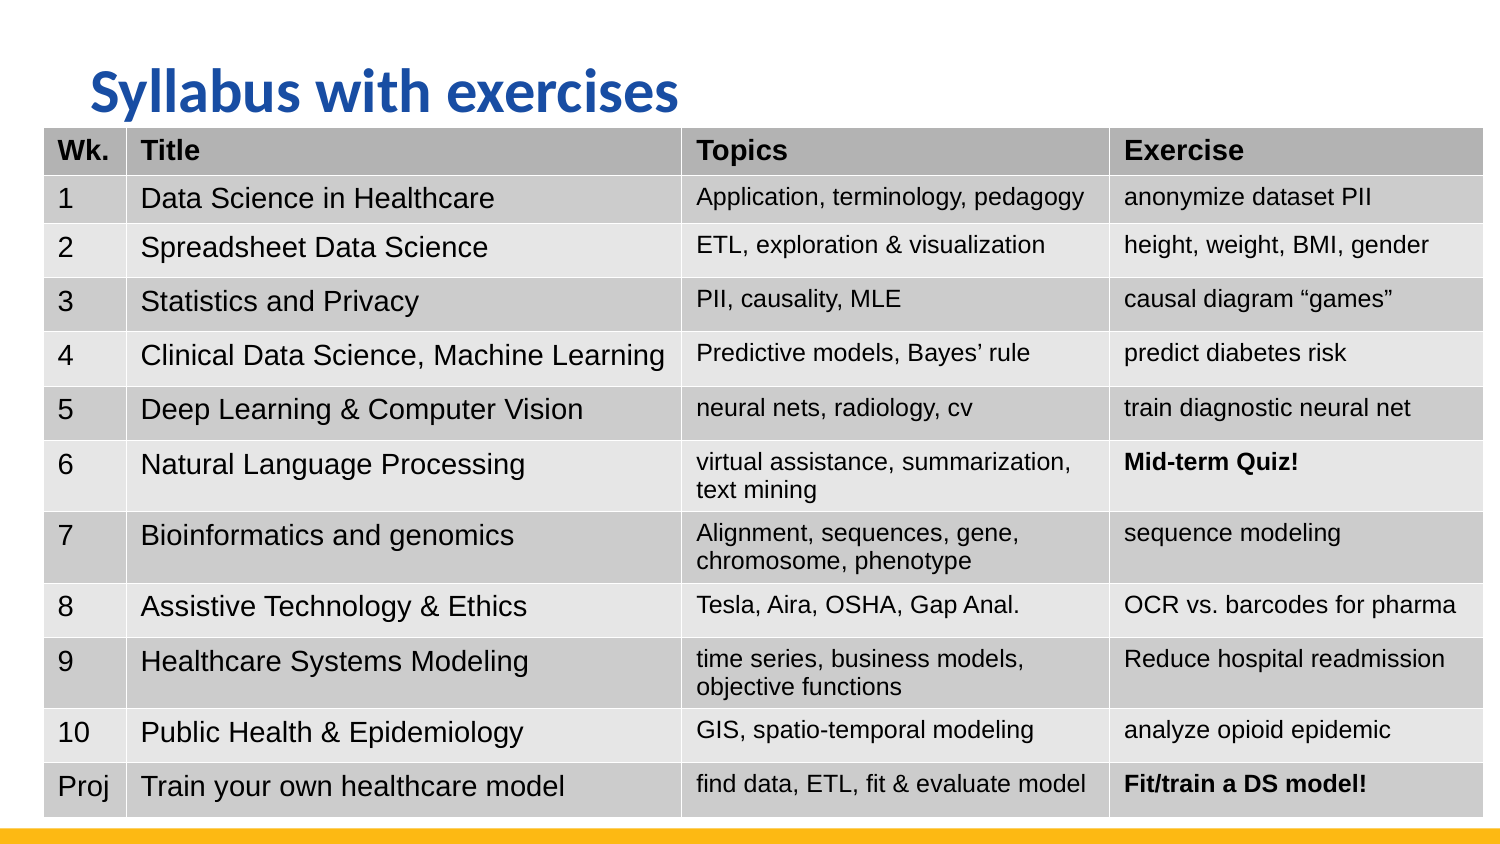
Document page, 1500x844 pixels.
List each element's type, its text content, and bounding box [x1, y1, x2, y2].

table_cell 10 [44, 709, 126, 762]
table_cell train diagnostic neural net [1110, 387, 1483, 440]
table_cell Proj [44, 763, 126, 817]
table_cell anonymize dataset PII [1110, 176, 1483, 223]
table_cell OCR vs. barcodes for pharma [1110, 584, 1483, 637]
table_cell Statistics and Privacy [127, 278, 681, 331]
table_header Wk. [44, 128, 75, 175]
table_cell Predictive models, Bayes’ rule [682, 332, 1109, 386]
table_cell 7 [44, 512, 126, 583]
table_cell Assistive Technology & Ethics [127, 584, 681, 637]
table_cell find data, ETL, fit & evaluate model [682, 763, 1109, 817]
table_cell Bioinformatics and genomics [127, 512, 681, 583]
table_cell PII, causality, MLE [682, 278, 1109, 331]
table_cell 2 [44, 224, 126, 277]
table_cell virtual assistance, summarization, text mining [682, 441, 1109, 511]
table_header Exercise [1425, 128, 1483, 175]
table_cell Reduce hospital readmission [1110, 638, 1483, 708]
table_cell ETL, exploration & visualization [682, 224, 1109, 277]
table_cell Spreadsheet Data Science [127, 224, 681, 277]
table_cell Tesla, Aira, OSHA, Gap Anal. [682, 584, 1109, 637]
table_cell neural nets, radiology, cv [682, 387, 1109, 440]
table_cell GIS, spatio-temporal modeling [682, 709, 1109, 762]
table_cell 1 [44, 176, 126, 223]
table_cell Fit/train a DS model! [1110, 763, 1483, 817]
table_cell 5 [44, 387, 126, 440]
table_cell 3 [44, 278, 126, 331]
table_cell Alignment, sequences, gene, chromosome, phenotype [682, 512, 1109, 583]
table_cell 9 [44, 638, 126, 708]
table_cell height, weight, BMI, gender [1110, 224, 1483, 277]
table_cell sequence modeling [1110, 512, 1483, 583]
table_cell Deep Learning & Computer Vision [127, 387, 681, 440]
table_cell Public Health & Epidemiology [127, 709, 681, 762]
table_cell time series, business models, objective functions [682, 638, 1109, 708]
table_cell Application, terminology, pedagogy [682, 197, 1109, 223]
table_cell Healthcare Systems Modeling [127, 638, 681, 708]
table_cell 8 [44, 584, 126, 637]
table_cell 4 [44, 332, 126, 386]
table_cell Clinical Data Science, Machine Learning [127, 332, 681, 386]
table_cell Natural Language Processing [127, 441, 681, 511]
title Syllabus with exercises [75, 0, 1425, 197]
table_cell 6 [44, 441, 126, 511]
table_cell analyze opioid epidemic [1110, 709, 1483, 762]
table_cell Data Science in Healthcare [127, 197, 681, 223]
table_cell Mid-term Quiz! [1110, 441, 1483, 511]
table_cell causal diagram “games” [1110, 278, 1483, 331]
table_cell Train your own healthcare model [127, 763, 681, 817]
table_cell predict diabetes risk [1110, 332, 1483, 386]
